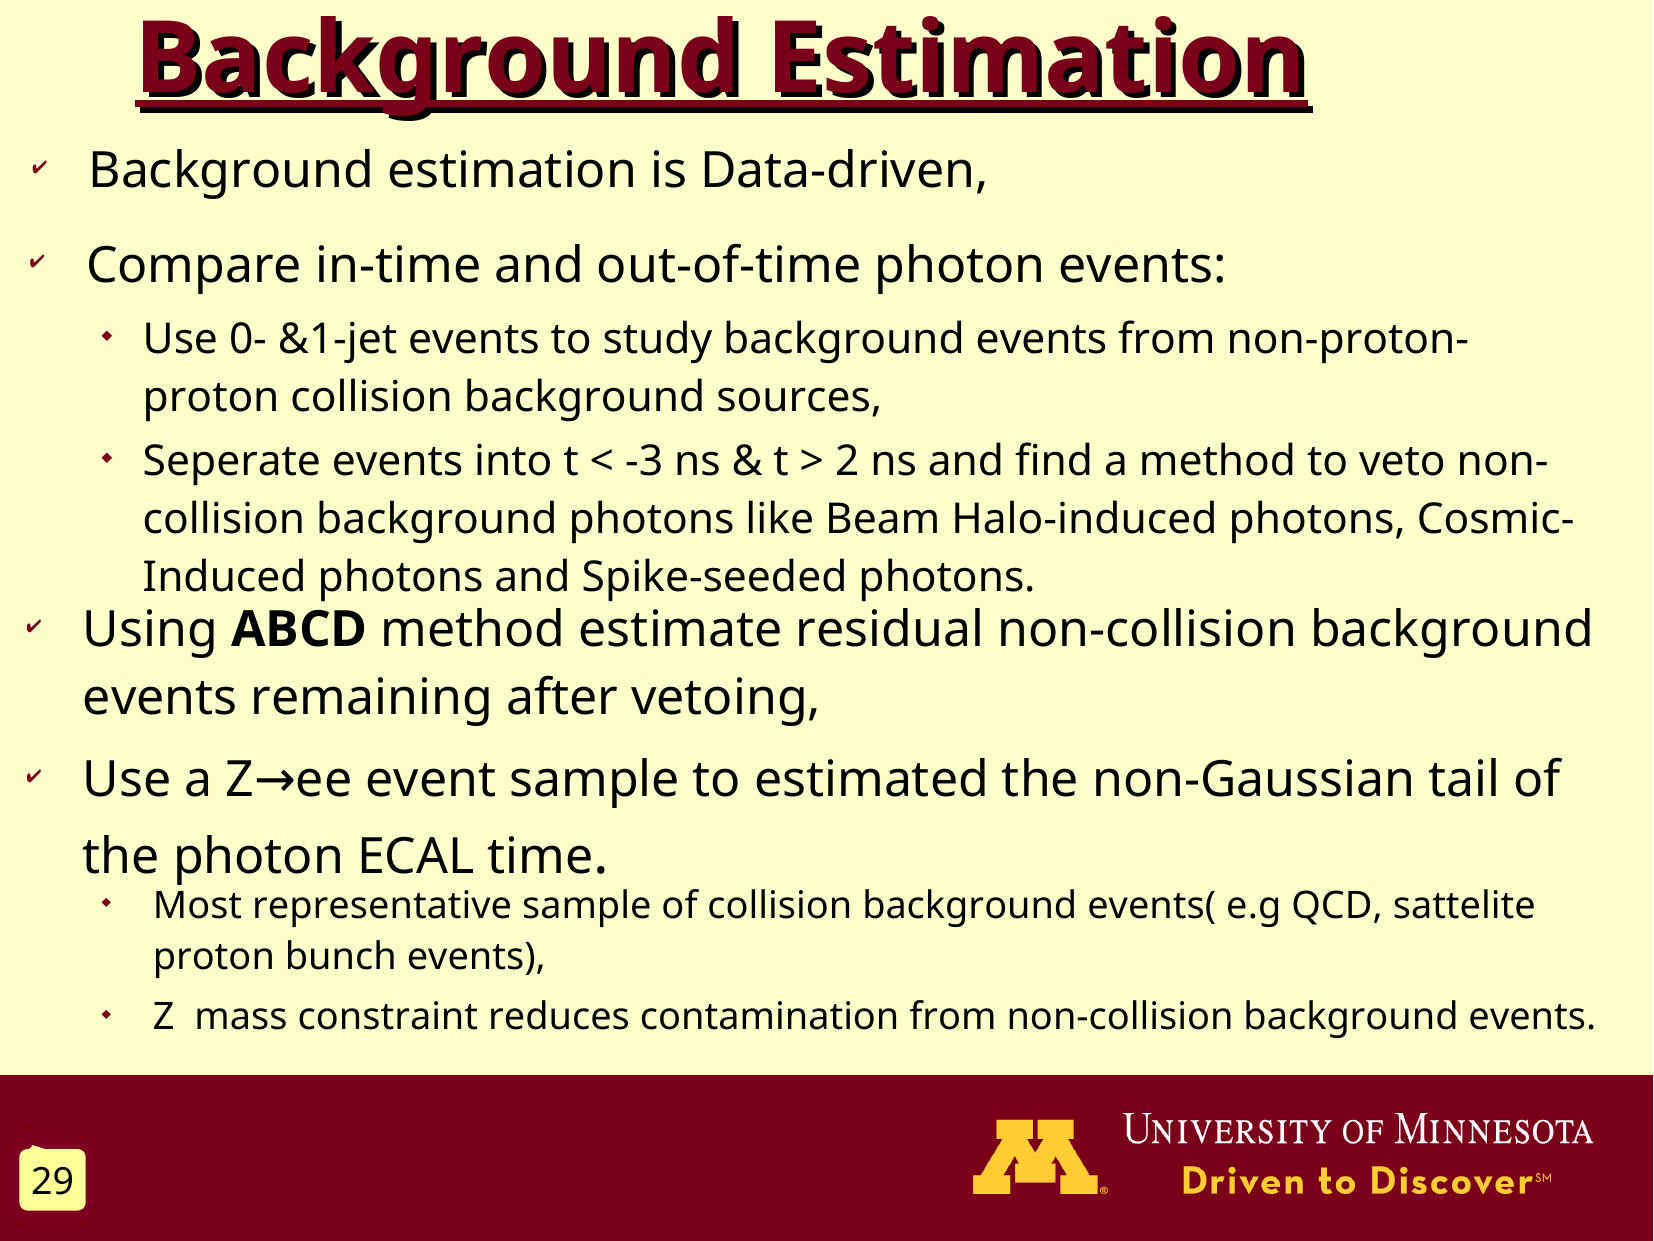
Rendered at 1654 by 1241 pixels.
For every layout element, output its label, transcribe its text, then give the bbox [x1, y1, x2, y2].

list Most representative sample of collision background events( e.g QCD, sattelite proton bunch events), Z mass constraint reduces contamination from non-collision background events. [86, 870, 1636, 1096]
list Use a Z→ee event sample to estimated the non-Gaussian tail of the photon ECAL time. [11, 735, 1636, 904]
list Use 0- &1-jet events to study background events from non-proton-proton collision background sources, Seperate events into t < -3 ns & t > 2 ns and find a method to veto non-collision background photons like Beam Halo-induced photons, Cosmic-Induced photons and Spike-seeded photons. [86, 300, 1621, 585]
picture [0, 1075, 1654, 1241]
title Background Estimation [120, 0, 1526, 121]
list Compare in-time and out-of-time photon events: [15, 225, 1639, 331]
list Using ABCD method estimate residual non-collision background events remaining after vetoing, [11, 585, 1636, 735]
list Background estimation is Data-driven, [17, 125, 1641, 231]
text_box 29 [15, 1137, 91, 1216]
